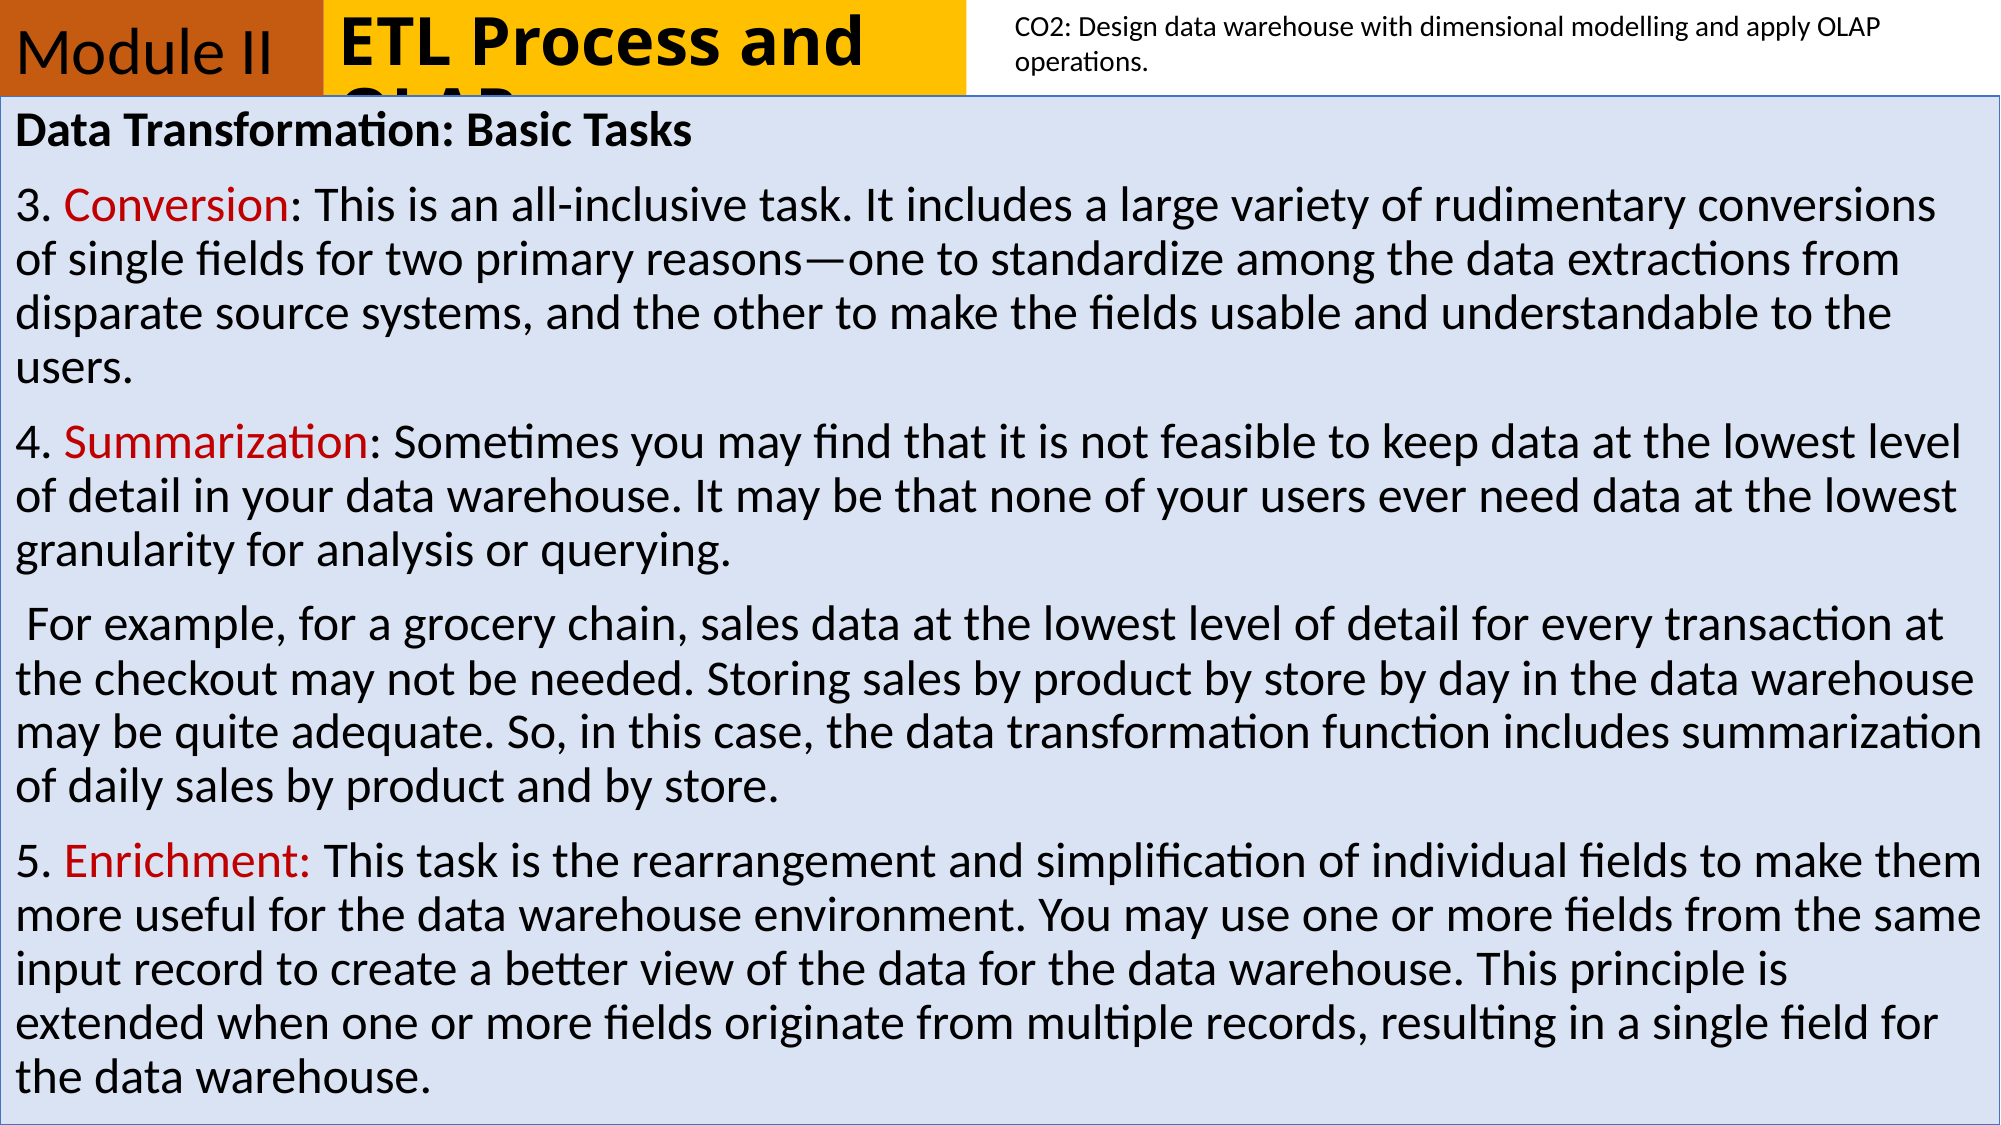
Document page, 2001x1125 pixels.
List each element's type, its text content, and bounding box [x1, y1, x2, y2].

text_box Module II [0, 0, 324, 96]
title ETL Process and OLAP: [324, 0, 967, 95]
text_box CO2: Design data warehouse with dimensional modelling and apply OLAP operations. [999, 0, 2000, 122]
subtitle Data Transformation: Basic Tasks 3. Conversion: This is an all-inclusive task. It includes a large variety of rudimentary conversions of single fields for two primary reasons—one to standardize among the data extractions from disparate source systems, and the other to make the fields usable and understandable to the users. 4. Summarization: Sometimes you may find that it is not feasible to keep data at the lowest level of detail in your data warehouse. It may be that none of your users ever need data at the lowest granularity for analysis or querying. For example, for a grocery chain, sales data at the lowest level of detail for every transaction at the checkout may not be needed. Storing sales by product by store by day in the data warehouse may be quite adequate. So, in this case, the data transformation function includes summarization of daily sales by product and by store. 5. Enrichment: This task is the rearrangement and simplification of individual fields to make them more useful for the data warehouse environment. You may use one or more fields from the same input record to create a better view of the data for the data warehouse. This principle is extended when one or more fields originate from multiple records, resulting in a single field for the data warehouse. [0, 95, 2000, 1125]
